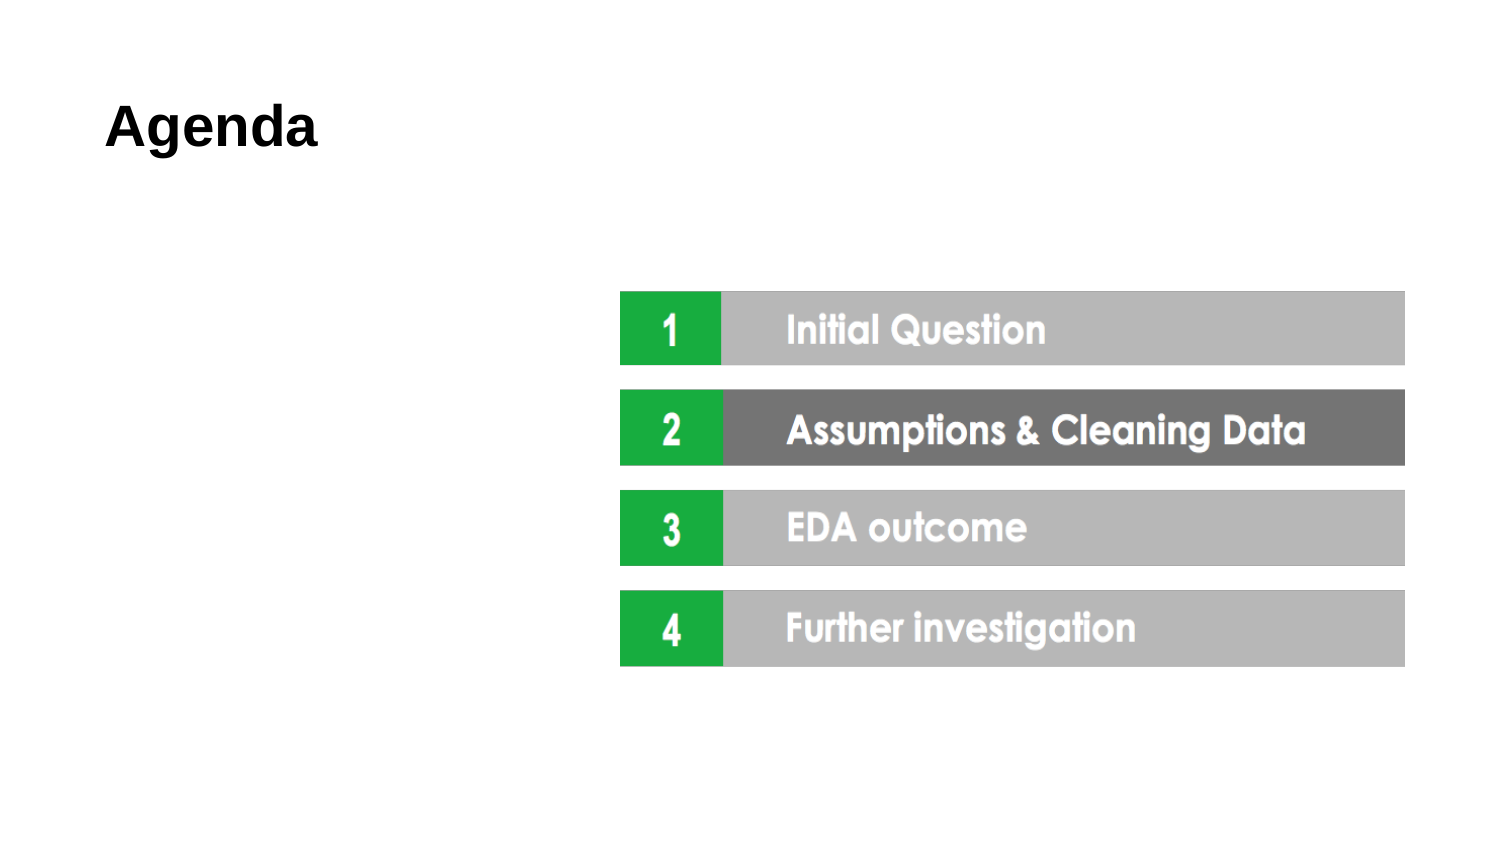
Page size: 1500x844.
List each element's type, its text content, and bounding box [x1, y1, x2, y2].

title Agenda [89, 72, 874, 227]
picture [620, 287, 1405, 682]
